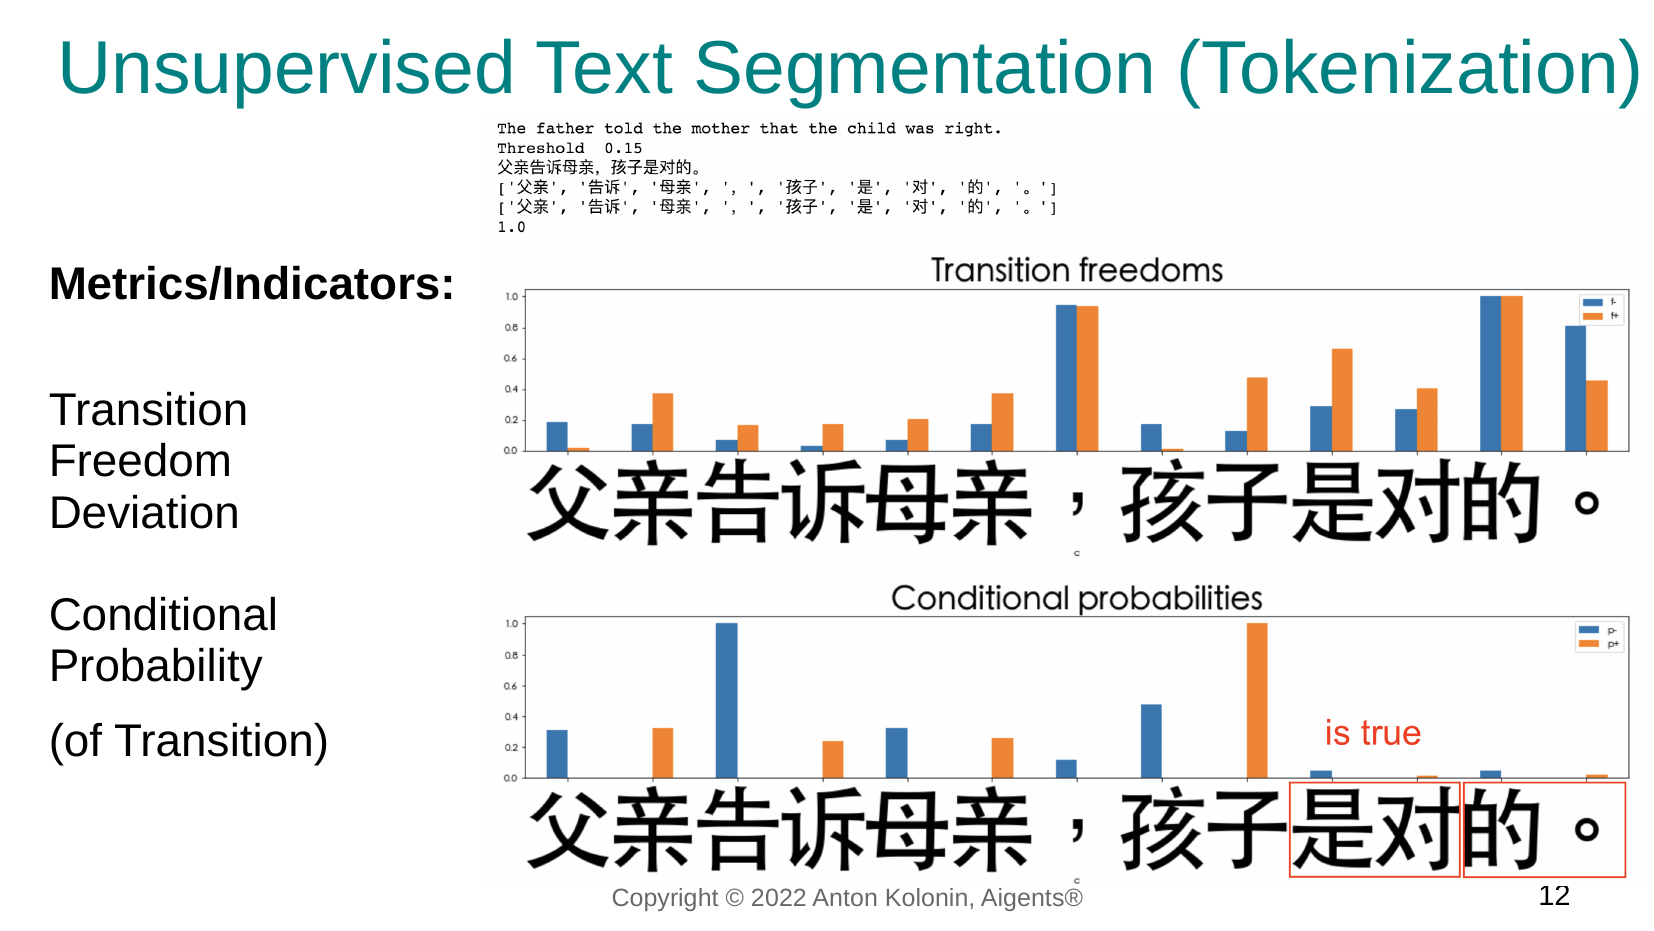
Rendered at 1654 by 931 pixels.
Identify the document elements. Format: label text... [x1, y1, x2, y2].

text_box Unsupervised Text Segmentation (Tokenization) [0, 0, 1653, 135]
picture [479, 114, 1645, 886]
text_box Metrics/Indicators: Transition Freedom Deviation Conditional Probability (of Transition) [33, 250, 471, 849]
